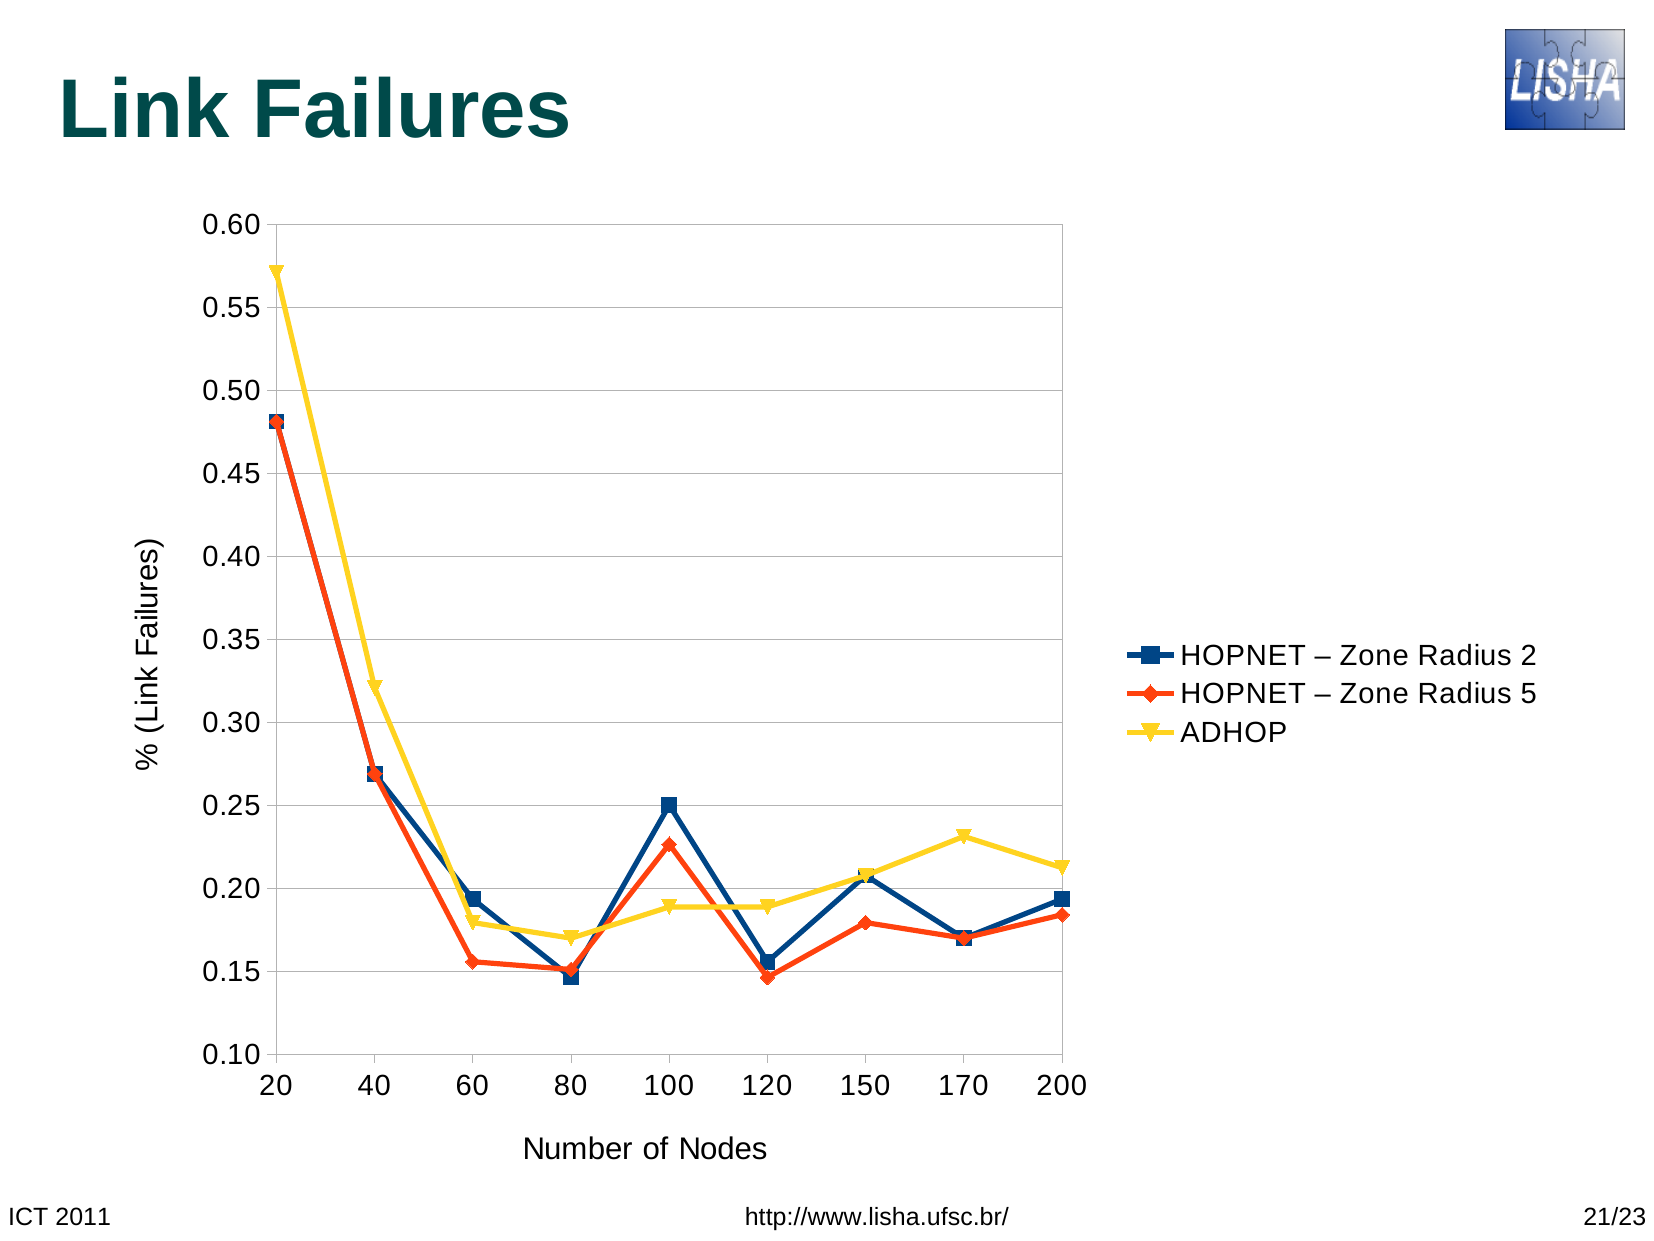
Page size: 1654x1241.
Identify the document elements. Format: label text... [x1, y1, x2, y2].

title Link Failures [58, 11, 1595, 219]
chart [93, 187, 1561, 1201]
picture [1595, 29, 1625, 130]
